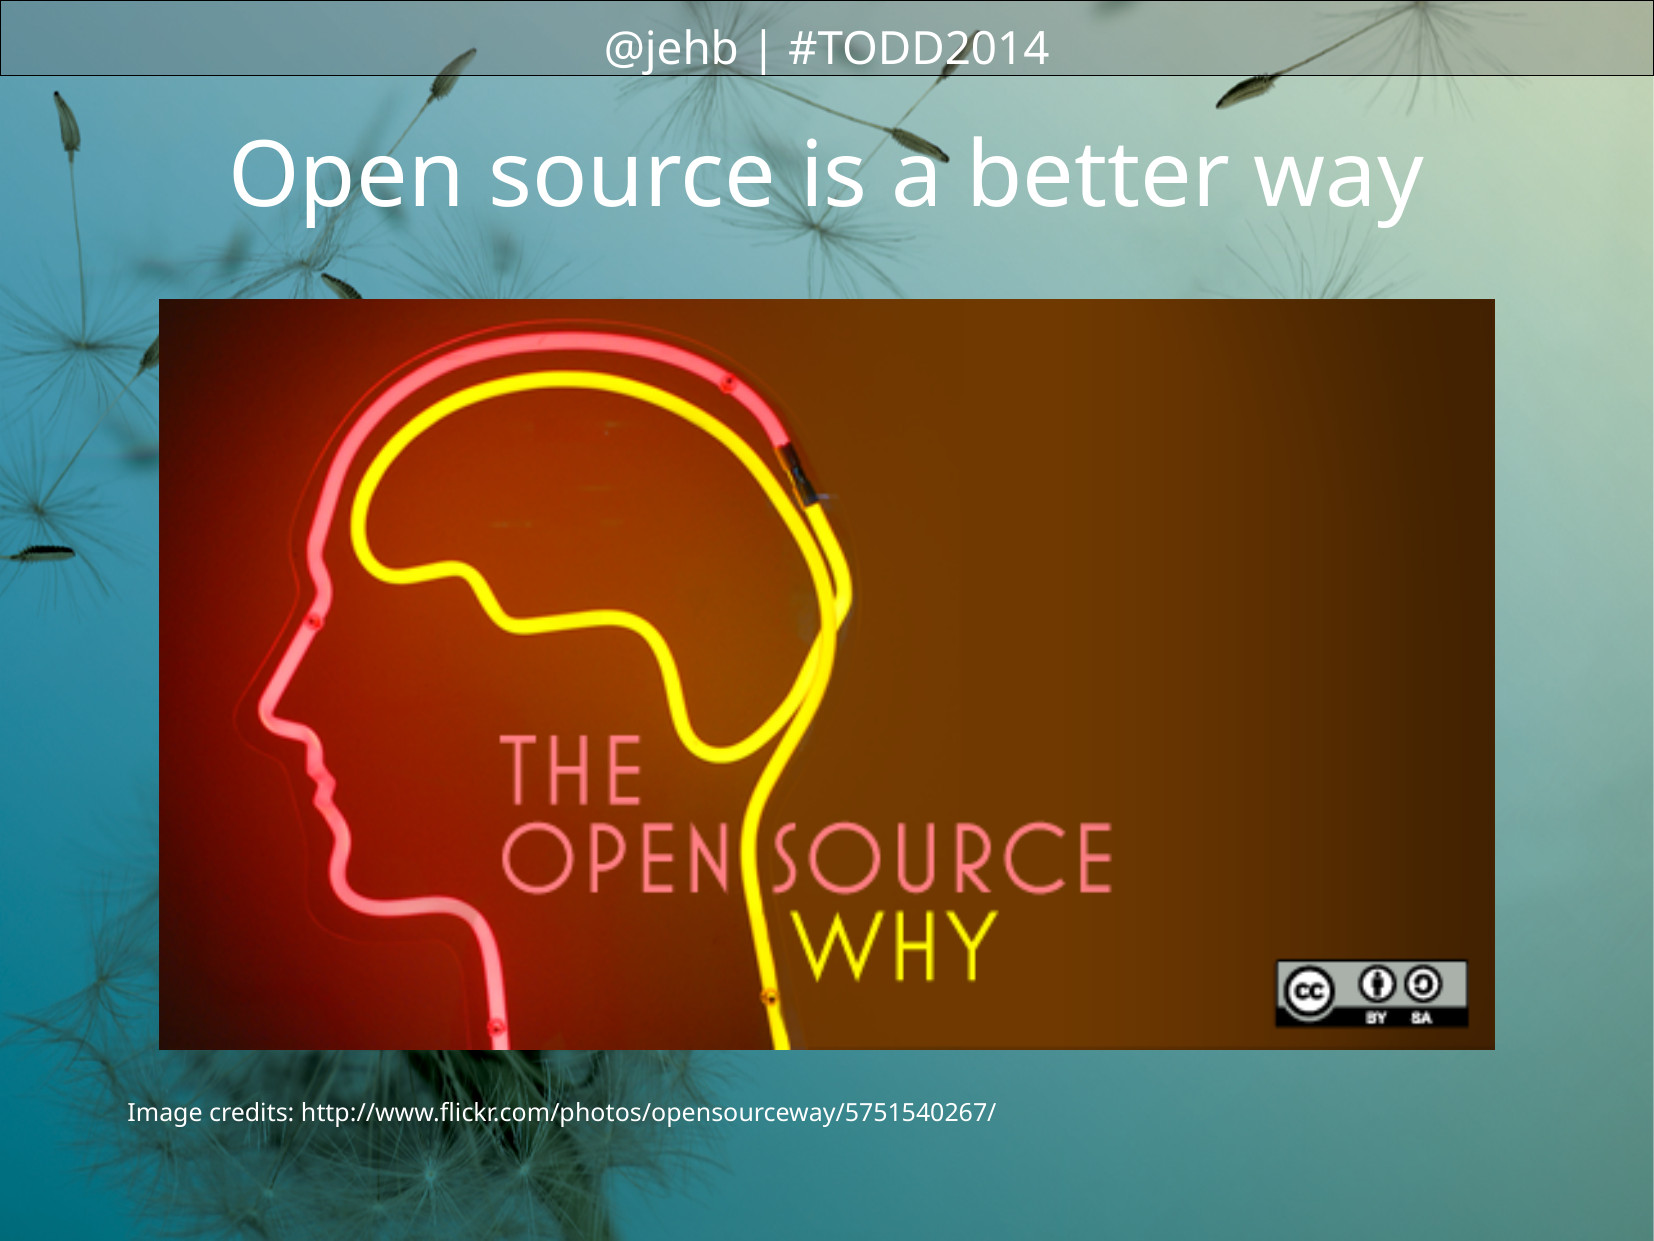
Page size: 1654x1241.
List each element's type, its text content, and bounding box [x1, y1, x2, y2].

title Open source is a better way [82, 67, 1571, 275]
text_box Image credits: http://www.flickr.com/photos/opensourceway/5751540267/ [112, 1087, 1016, 1131]
picture [0, 76, 1654, 1241]
